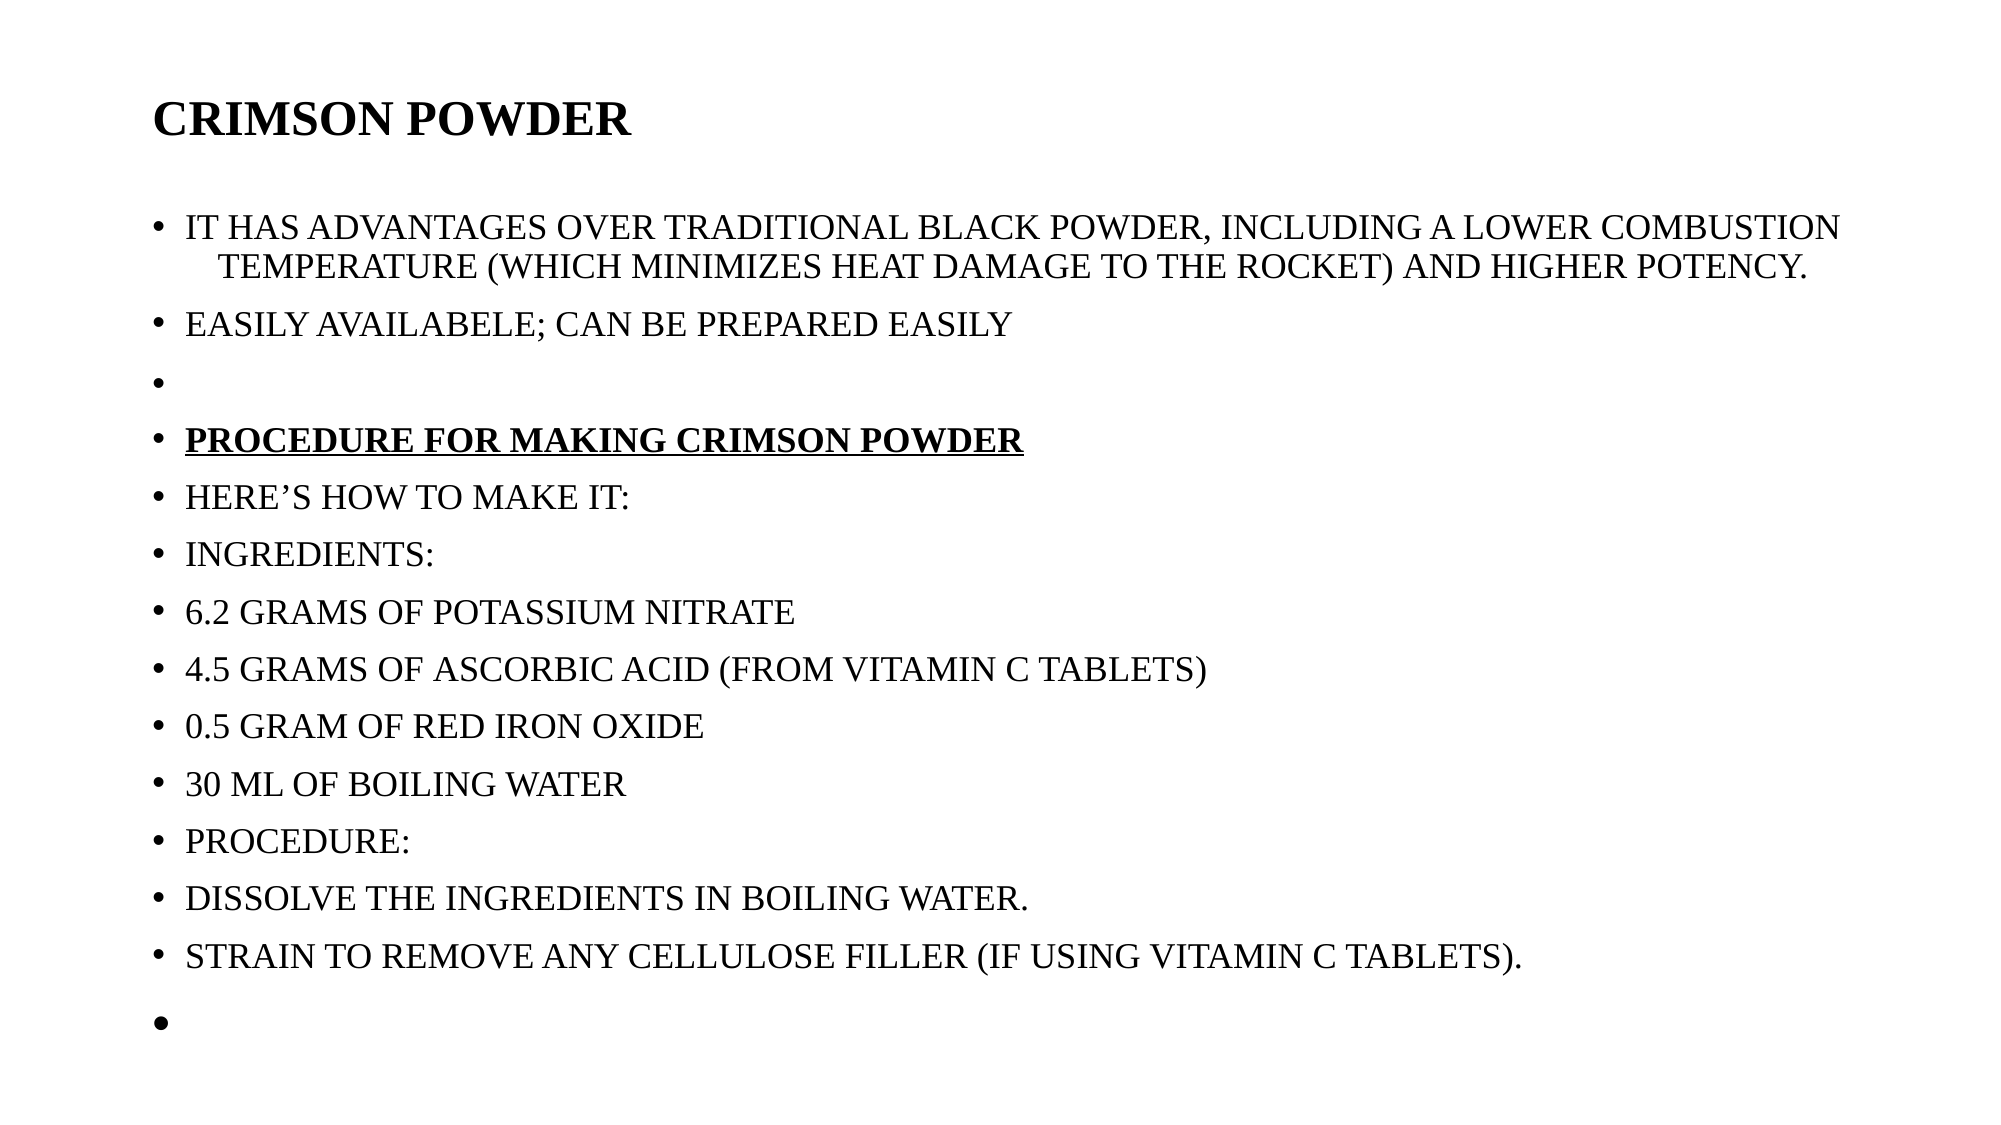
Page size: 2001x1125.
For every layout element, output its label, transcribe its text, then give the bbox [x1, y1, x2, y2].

title CRIMSON POWDER [137, 59, 1863, 200]
list IT HAS ADVANTAGES OVER TRADITIONAL BLACK POWDER, INCLUDING A LOWER COMBUSTION TEMPERATURE (WHICH MINIMIZES HEAT DAMAGE TO THE ROCKET) AND HIGHER POTENCY. EASILY AVAILABELE; CAN BE PREPARED EASILY PROCEDURE FOR MAKING CRIMSON POWDER HERE’S HOW TO MAKE IT: INGREDIENTS: 6.2 GRAMS OF POTASSIUM NITRATE 4.5 GRAMS OF ASCORBIC ACID (FROM VITAMIN C TABLETS) 0.5 GRAM OF RED IRON OXIDE 30 ML OF BOILING WATER PROCEDURE: DISSOLVE THE INGREDIENTS IN BOILING WATER. STRAIN TO REMOVE ANY CELLULOSE FILLER (IF USING VITAMIN C TABLETS). [137, 200, 1863, 1014]
